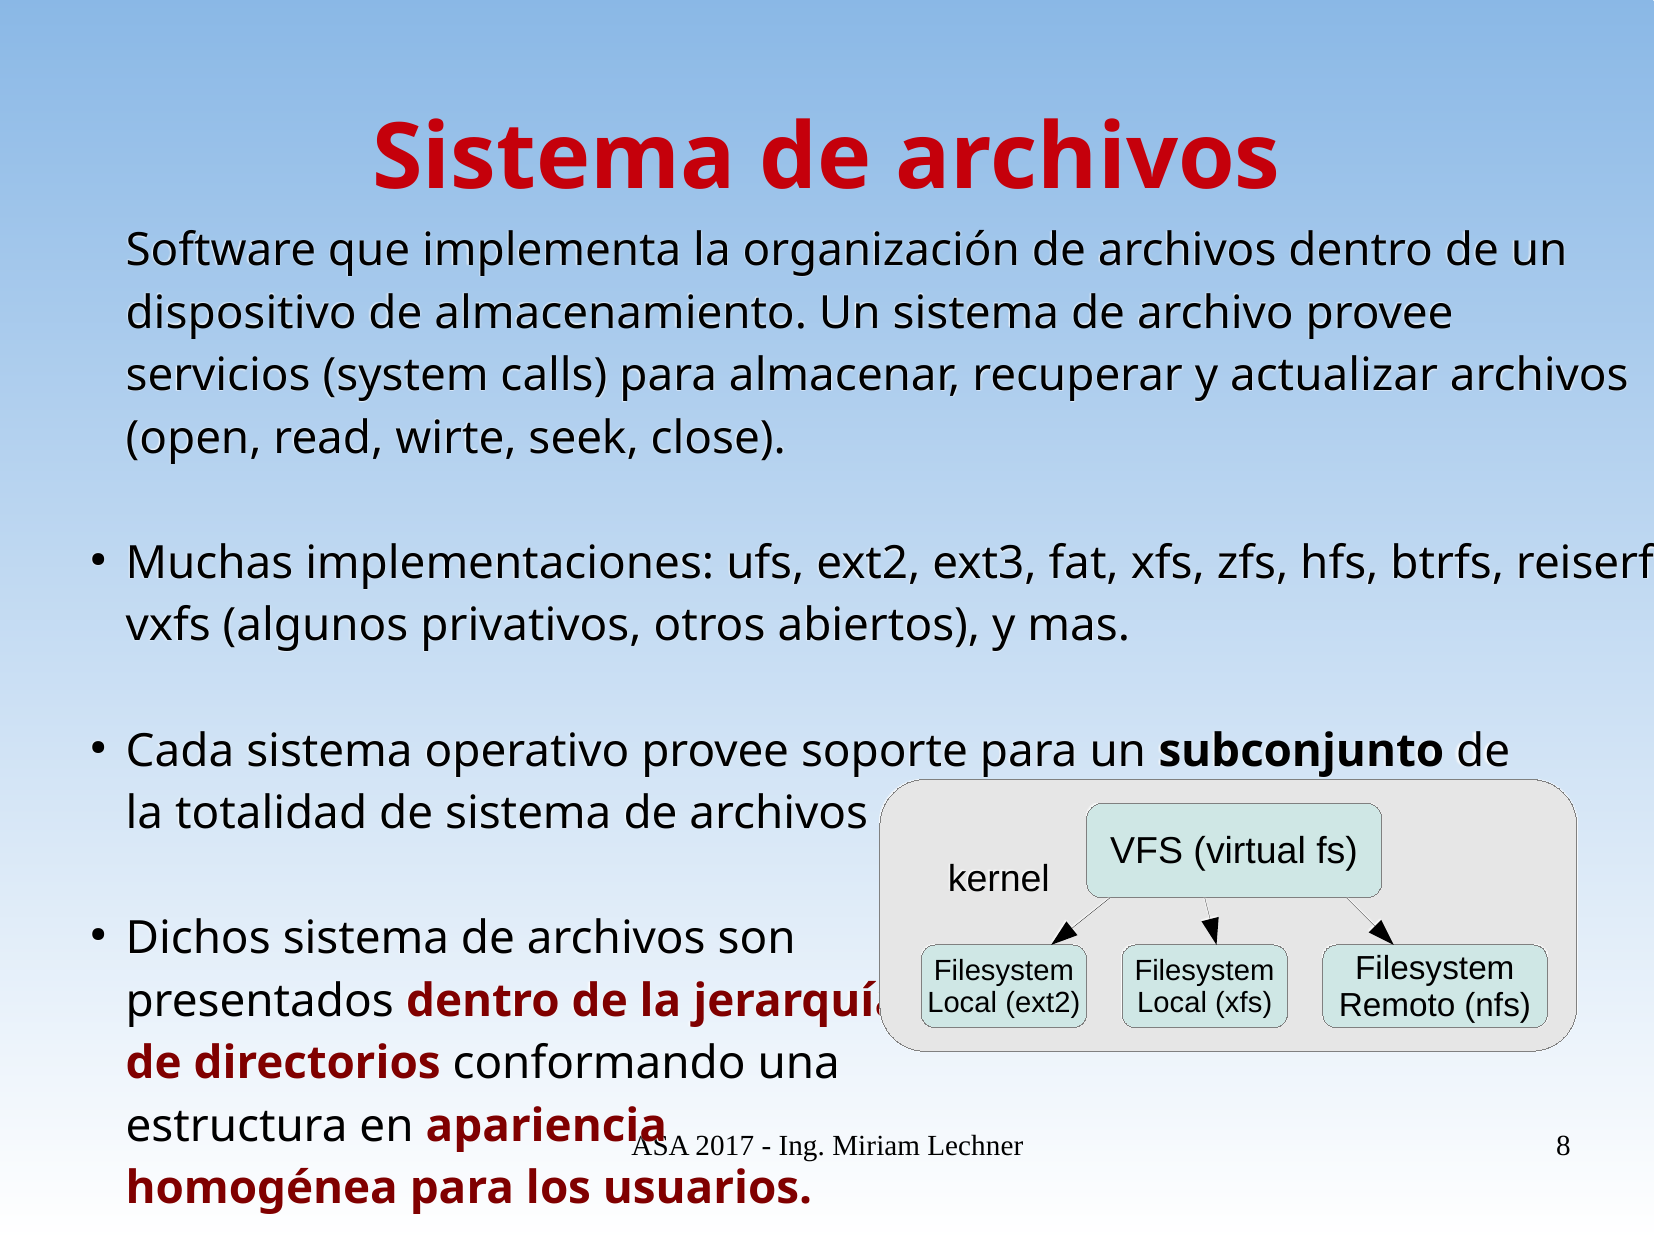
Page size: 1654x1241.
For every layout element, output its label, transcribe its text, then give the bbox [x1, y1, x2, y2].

title Sistema de archivos [82, 49, 1571, 209]
text_box Filesystem Local (ext2) [921, 944, 1087, 1028]
text_box kernel [933, 850, 1065, 908]
text_box Filesystem Remoto (nfs) [1322, 944, 1548, 1028]
text_box Software que implementa la organización de archivos dentro de un dispositivo de almacenamiento. Un sistema de archivo provee servicios (system calls) para almacenar, recuperar y actualizar archivos (open, read, wirte, seek, close). Muchas implementaciones: ufs, ext2, ext3, fat, xfs, zfs, hfs, btrfs, reiserfs, vxfs (algunos privativos, otros abiertos), y mas. Cada sistema operativo provee soporte para un subconjunto de la totalidad de sistema de archivos existentes. Dichos sistema de archivos son presentados dentro de la jerarquía de directorios conformando una estructura en apariencia homogénea para los usuarios. [75, 209, 1613, 1177]
text_box Filesystem Local (xfs) [1122, 944, 1288, 1028]
text_box [879, 779, 1577, 1052]
text_box VFS (virtual fs) [1086, 803, 1382, 898]
